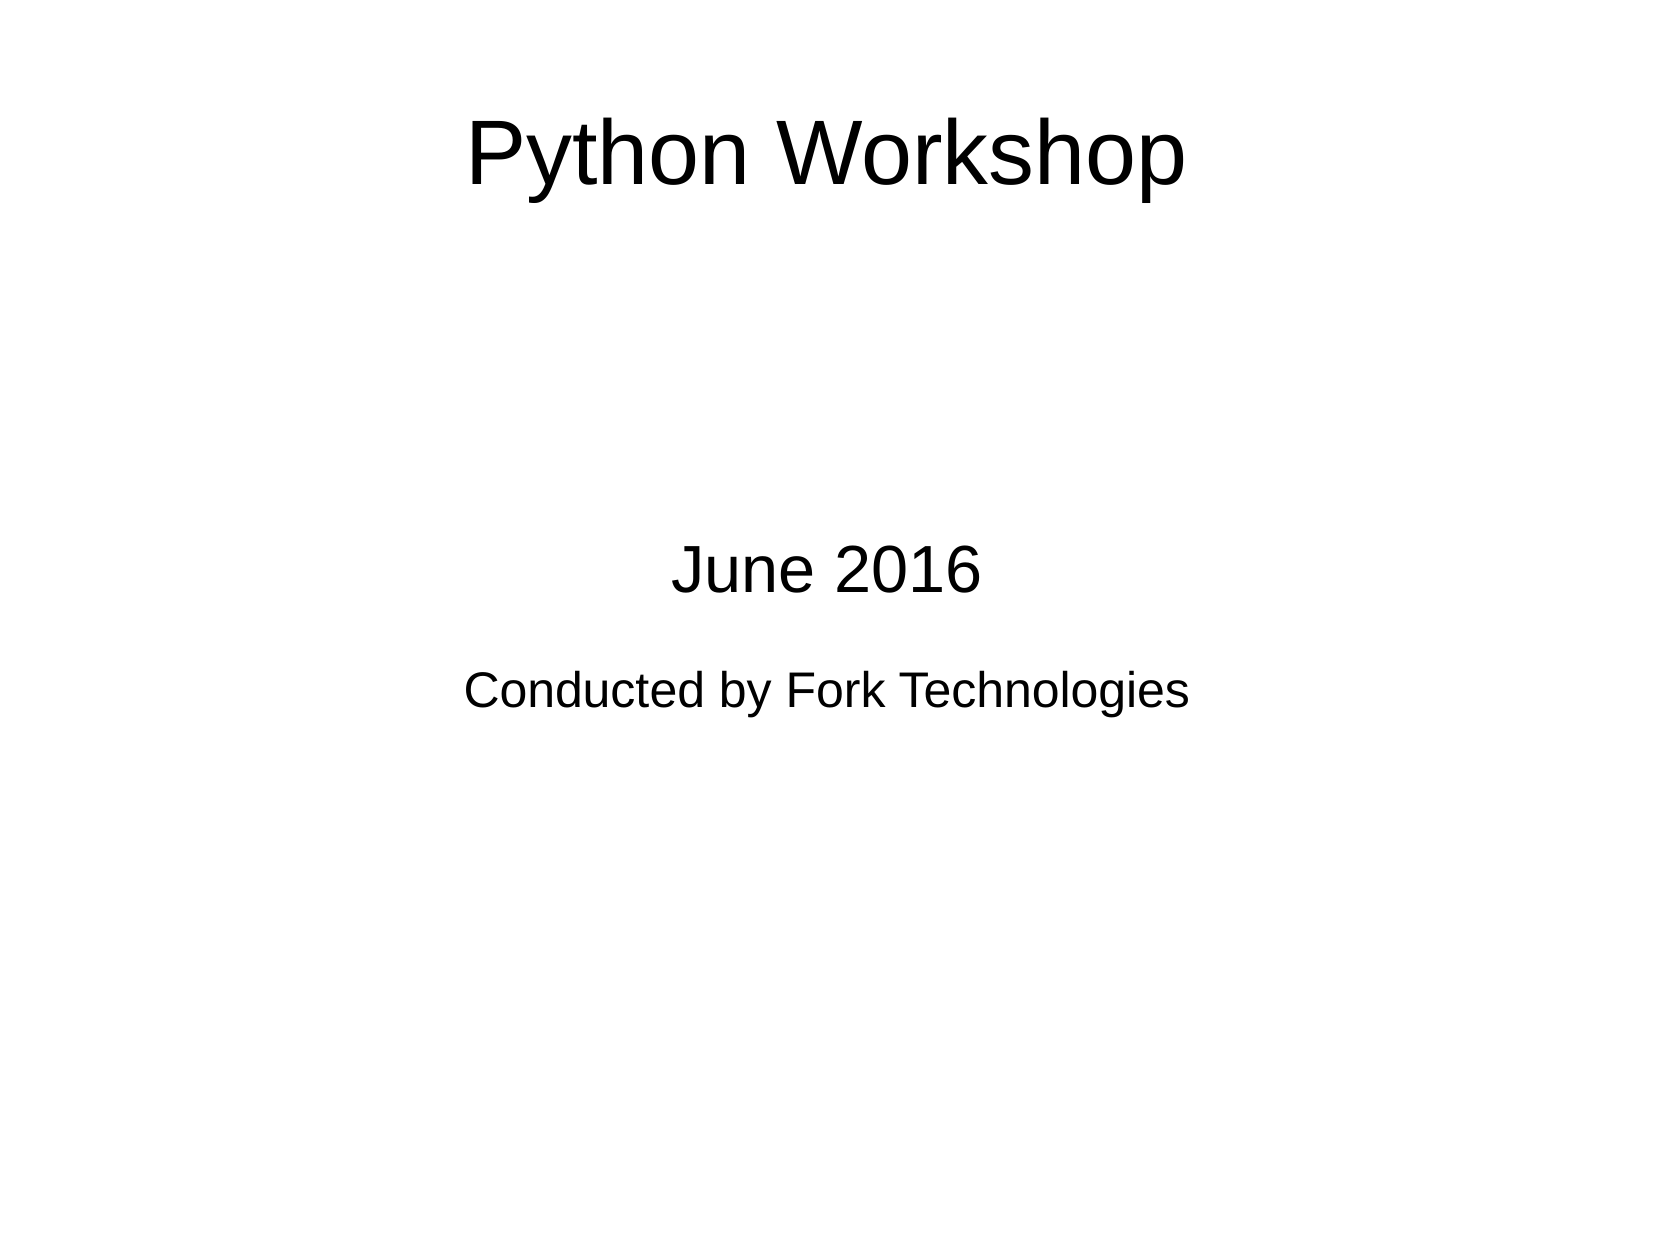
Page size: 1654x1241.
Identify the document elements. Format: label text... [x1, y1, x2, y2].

title Python Workshop [82, 49, 1571, 257]
subtitle June 2016 Conducted by Fork Technologies [82, 290, 1571, 1109]
